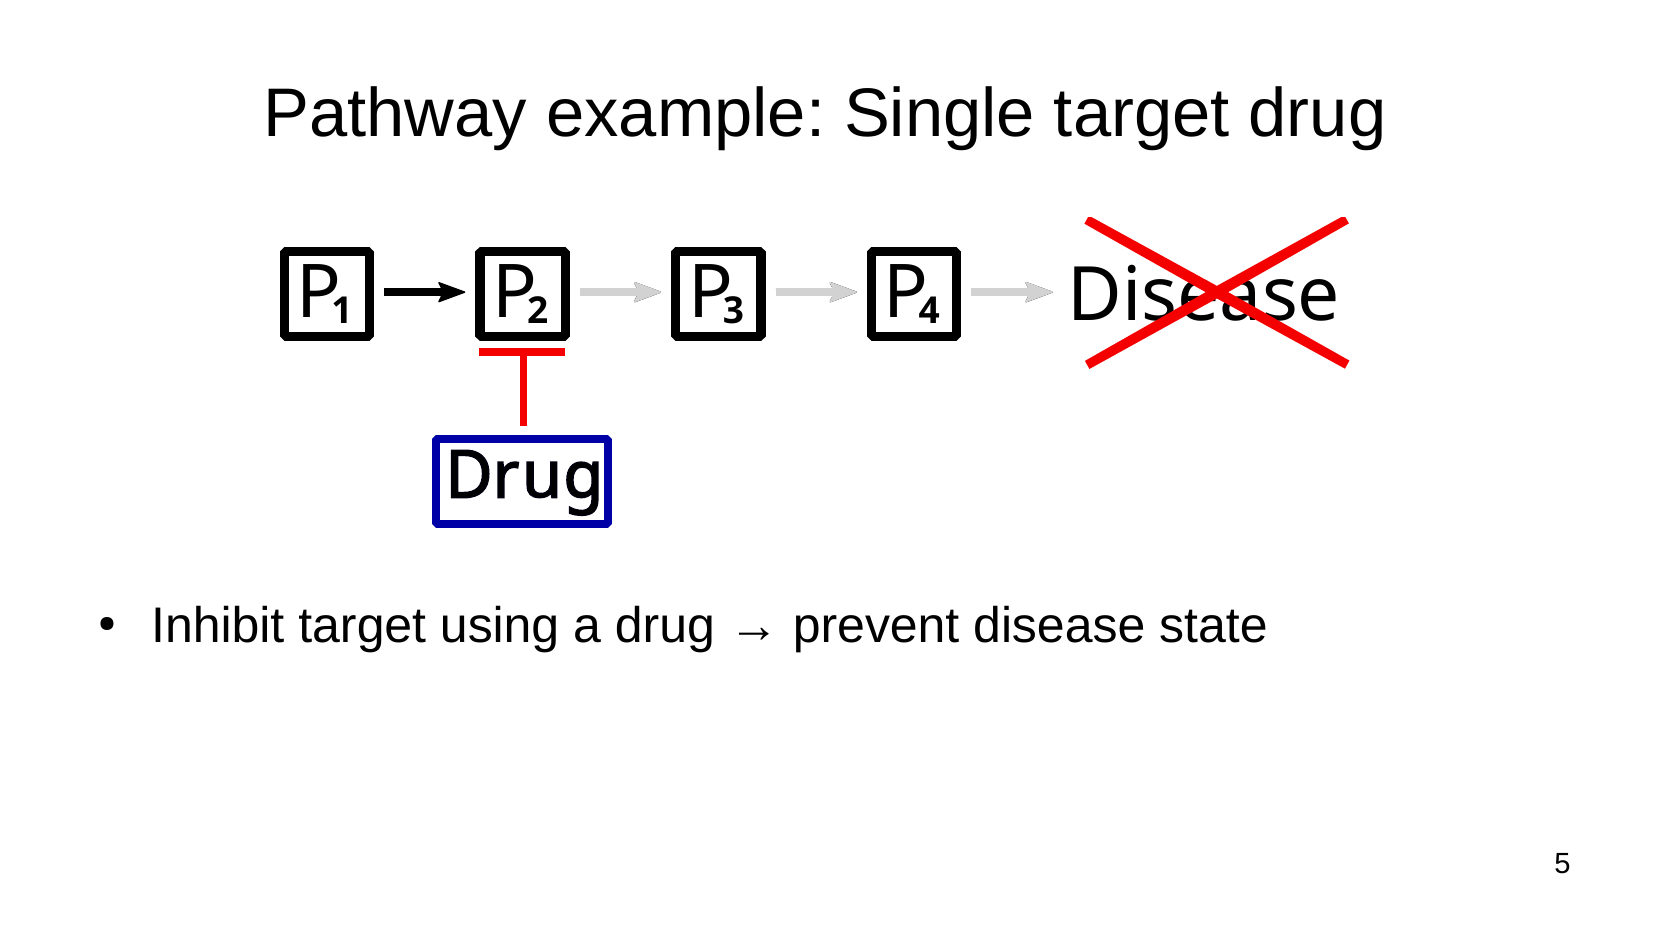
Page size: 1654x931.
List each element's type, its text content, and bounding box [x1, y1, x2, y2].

list Inhibit target using a drug → prevent disease state [80, 597, 1571, 900]
picture [266, 217, 1359, 597]
title Pathway example: Single target drug [80, 35, 1571, 191]
